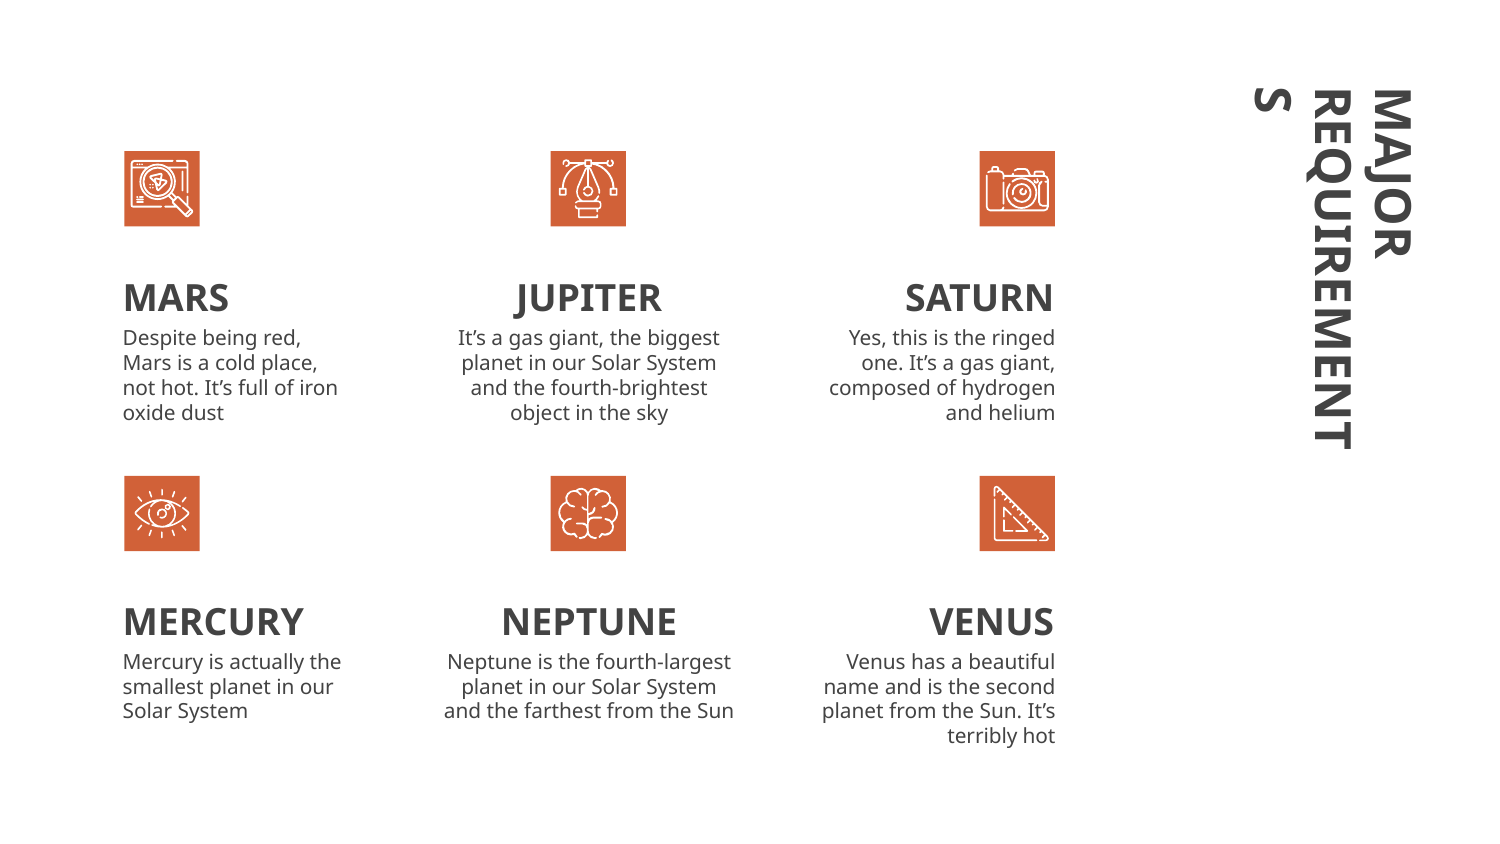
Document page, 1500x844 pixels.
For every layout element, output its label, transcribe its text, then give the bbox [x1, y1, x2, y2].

text_box [979, 475, 1055, 552]
text_box [979, 151, 1055, 227]
text_box [124, 475, 200, 552]
title MARS [107, 228, 417, 335]
subtitle Venus has a beautiful name and is the second planet from the Sun. It’s terribly hot [800, 633, 1071, 816]
title MAJOR REQUIREMENTS [1295, 71, 1376, 490]
title VENUS [760, 552, 1070, 659]
subtitle Despite being red, Mars is a cold place, not hot. It’s full of iron oxide dust [107, 335, 365, 492]
text_box [550, 151, 626, 227]
title JUPITER [434, 228, 744, 335]
subtitle Yes, this is the ringed one. It’s a gas giant, composed of hydrogen and helium [800, 309, 1071, 492]
title MERCURY [107, 552, 417, 659]
subtitle It’s a gas giant, the biggest planet in our Solar System and the fourth-brightest object in the sky [428, 309, 750, 492]
text_box [550, 475, 626, 552]
title SATURN [760, 228, 1070, 335]
text_box [124, 151, 200, 227]
title NEPTUNE [434, 552, 744, 633]
subtitle Mercury is actually the smallest planet in our Solar System [107, 633, 365, 816]
subtitle Neptune is the fourth-largest planet in our Solar System and the farthest from the Sun [428, 633, 750, 816]
